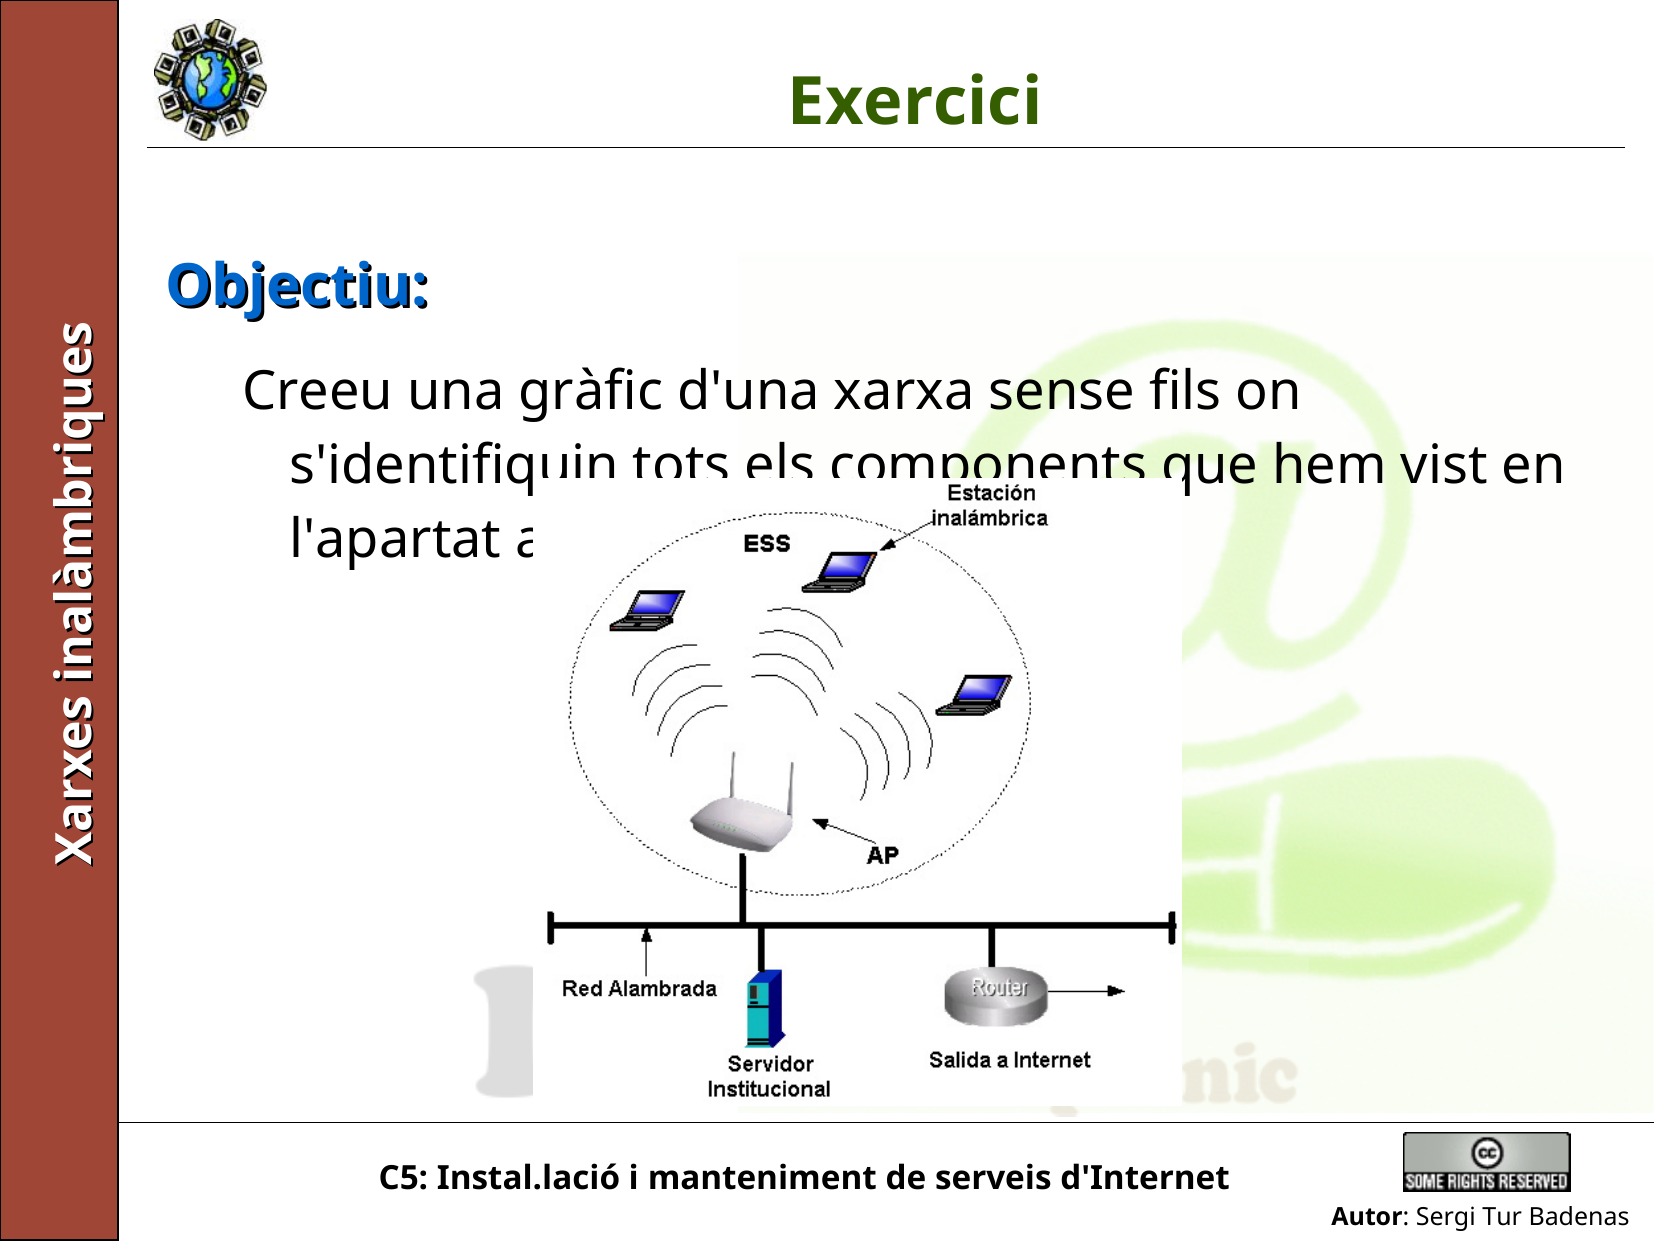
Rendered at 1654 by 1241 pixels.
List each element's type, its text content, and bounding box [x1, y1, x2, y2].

picture [1403, 1132, 1571, 1192]
list Objectiu: Creeu una gràfic d'una xarxa sense fils on s'identifiquin tots els components que hem vist en l'apartat anterior. [147, 242, 1636, 1078]
title Exercici [171, 56, 1654, 141]
picture [154, 19, 268, 142]
picture [466, 252, 1654, 1117]
